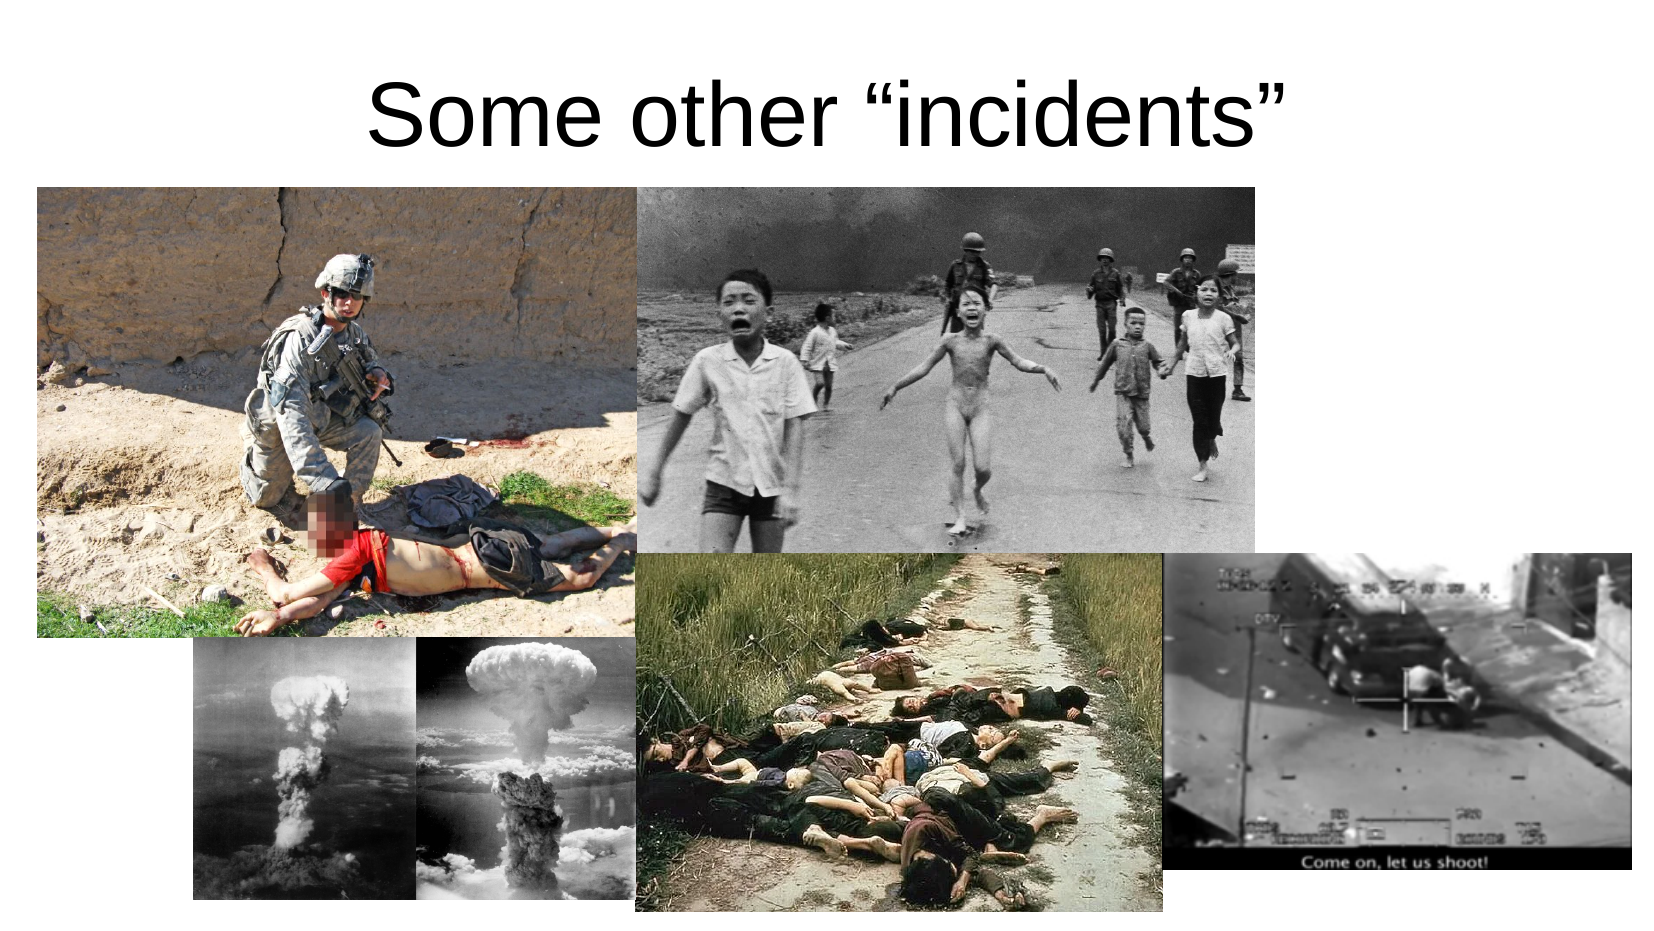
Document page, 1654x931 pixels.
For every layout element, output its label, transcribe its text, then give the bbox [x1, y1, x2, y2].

title Some other “incidents” [82, 37, 1571, 193]
picture [37, 187, 1632, 912]
